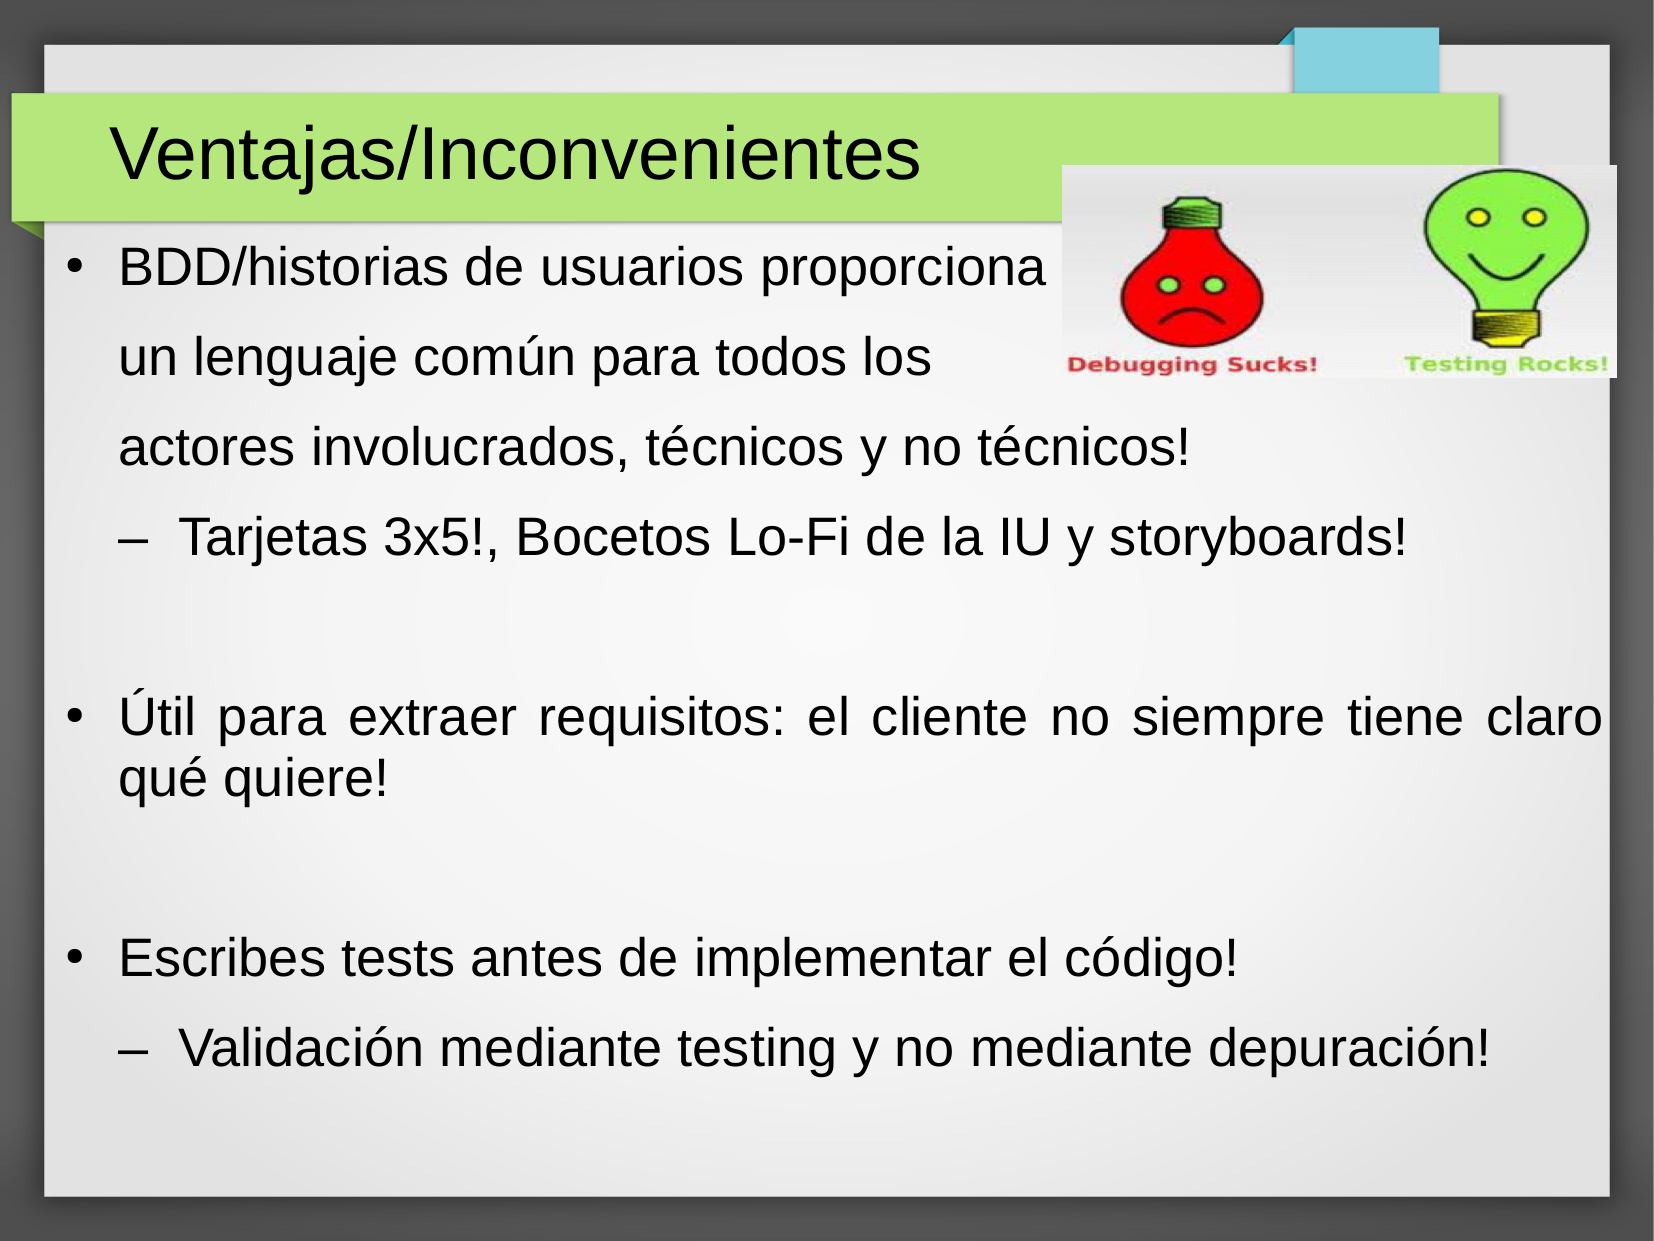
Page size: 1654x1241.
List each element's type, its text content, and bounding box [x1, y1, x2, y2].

list BDD/historias de usuarios proporciona un lenguaje común para todos los actores involucrados, técnicos y no técnicos! – Tarjetas 3x5!, Bocetos Lo-Fi de la IU y storyboards! Útil para extraer requisitos: el cliente no siempre tiene claro qué quiere! Escribes tests antes de implementar el código! – Validación mediante testing y no mediante depuración! [47, 236, 1607, 1193]
title Ventajas/Inconvenientes [82, 94, 1264, 213]
picture [0, 0, 1654, 1241]
